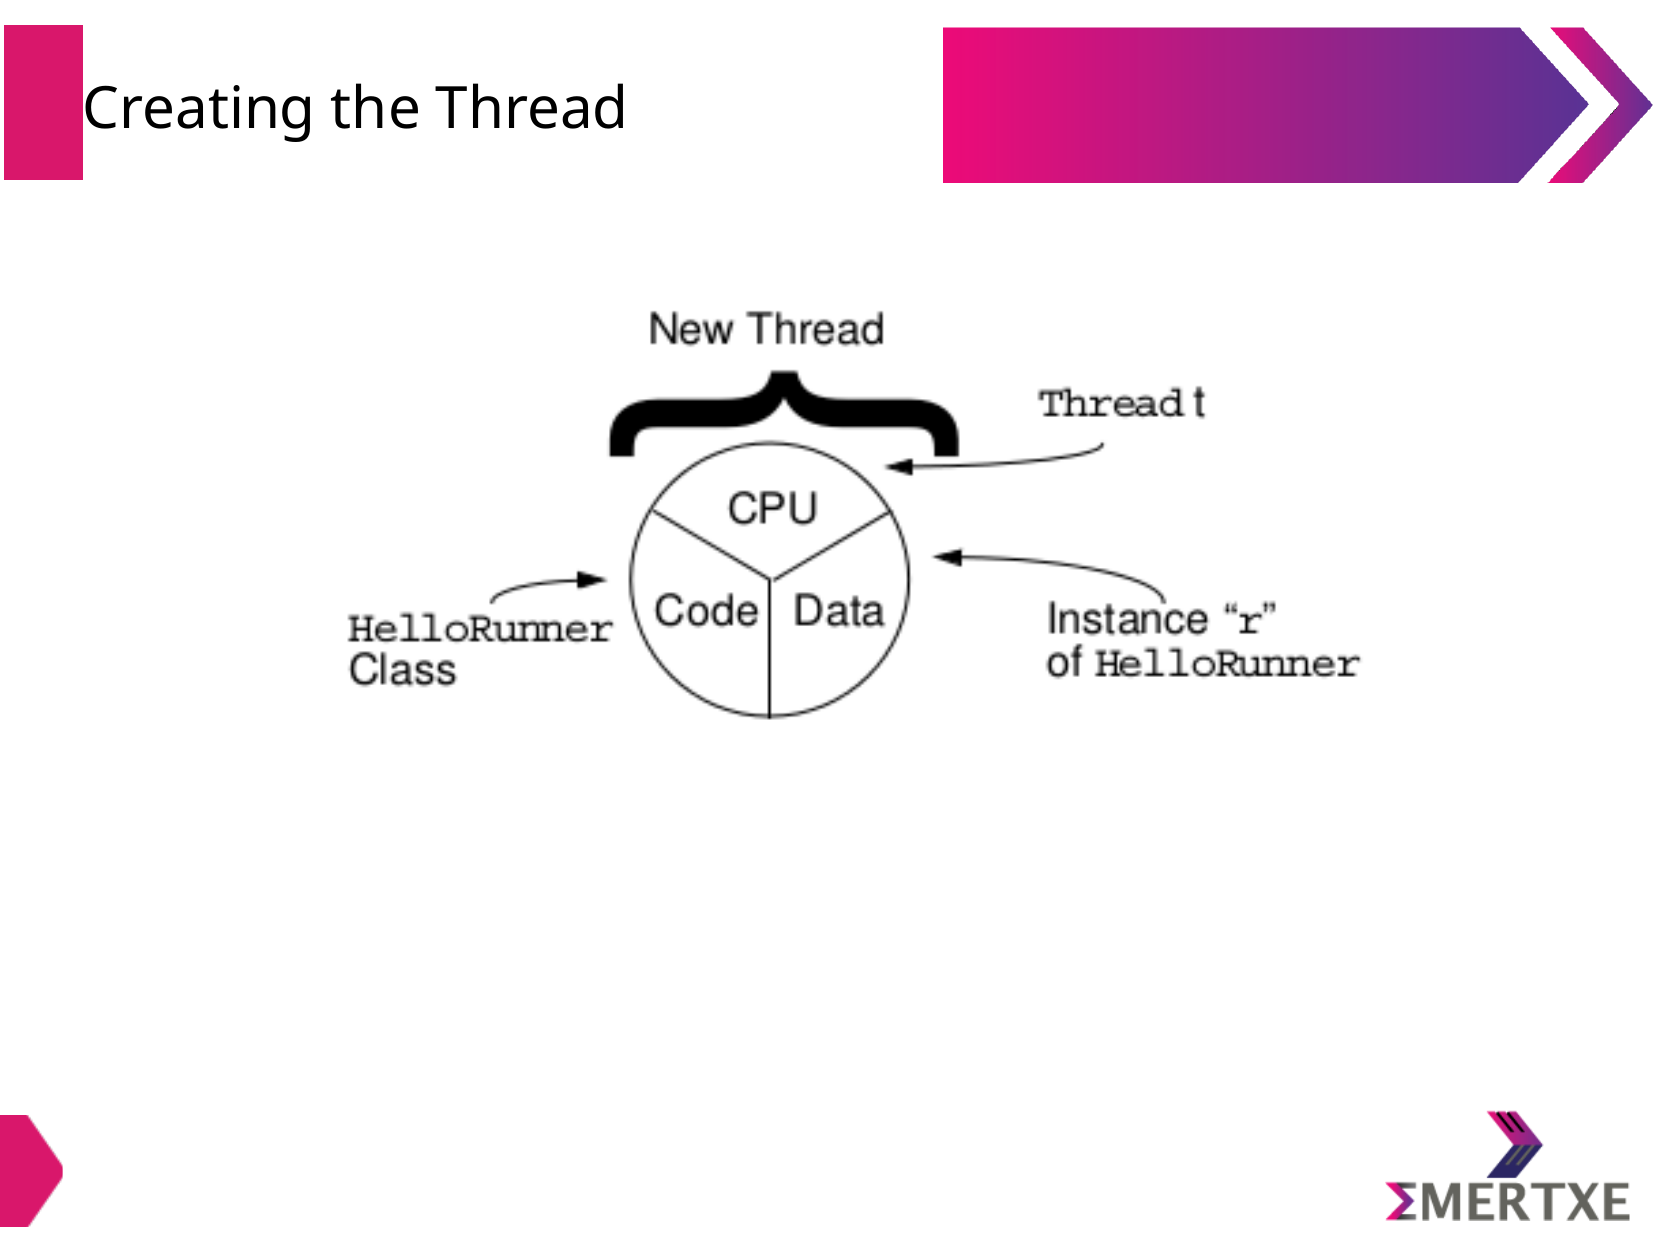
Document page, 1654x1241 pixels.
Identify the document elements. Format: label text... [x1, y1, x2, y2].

picture [300, 299, 1396, 752]
picture [1571, 27, 1653, 183]
picture [1385, 1107, 1631, 1221]
title Creating the Thread [82, 2, 1571, 210]
